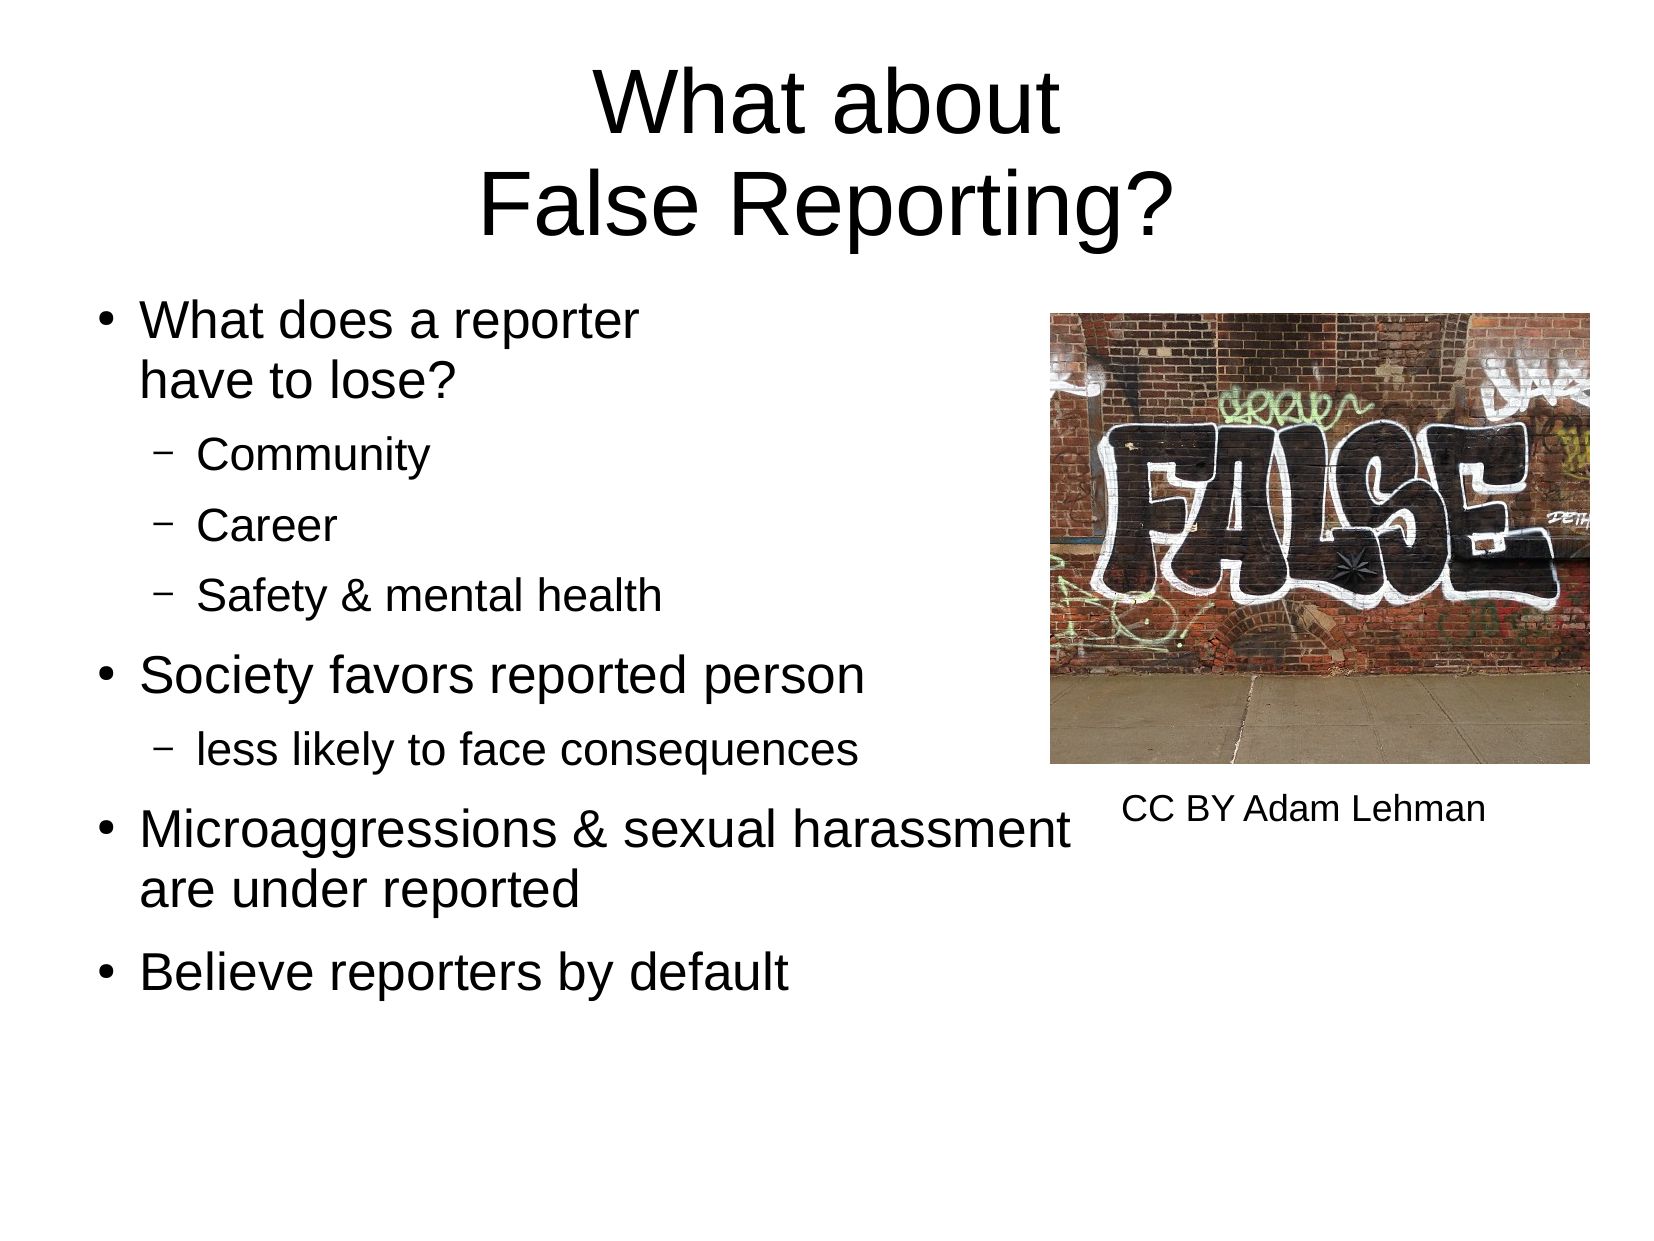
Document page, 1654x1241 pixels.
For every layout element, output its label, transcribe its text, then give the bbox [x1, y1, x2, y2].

list What does a reporter have to lose? Community Career Safety & mental health Society favors reported person less likely to face consequences Microaggressions & sexual harassment are under reported Believe reporters by default [82, 290, 1571, 1010]
title What about False Reporting? [82, 49, 1571, 257]
picture [1050, 313, 1591, 764]
text_box CC BY Adam Lehman [1106, 779, 1502, 837]
